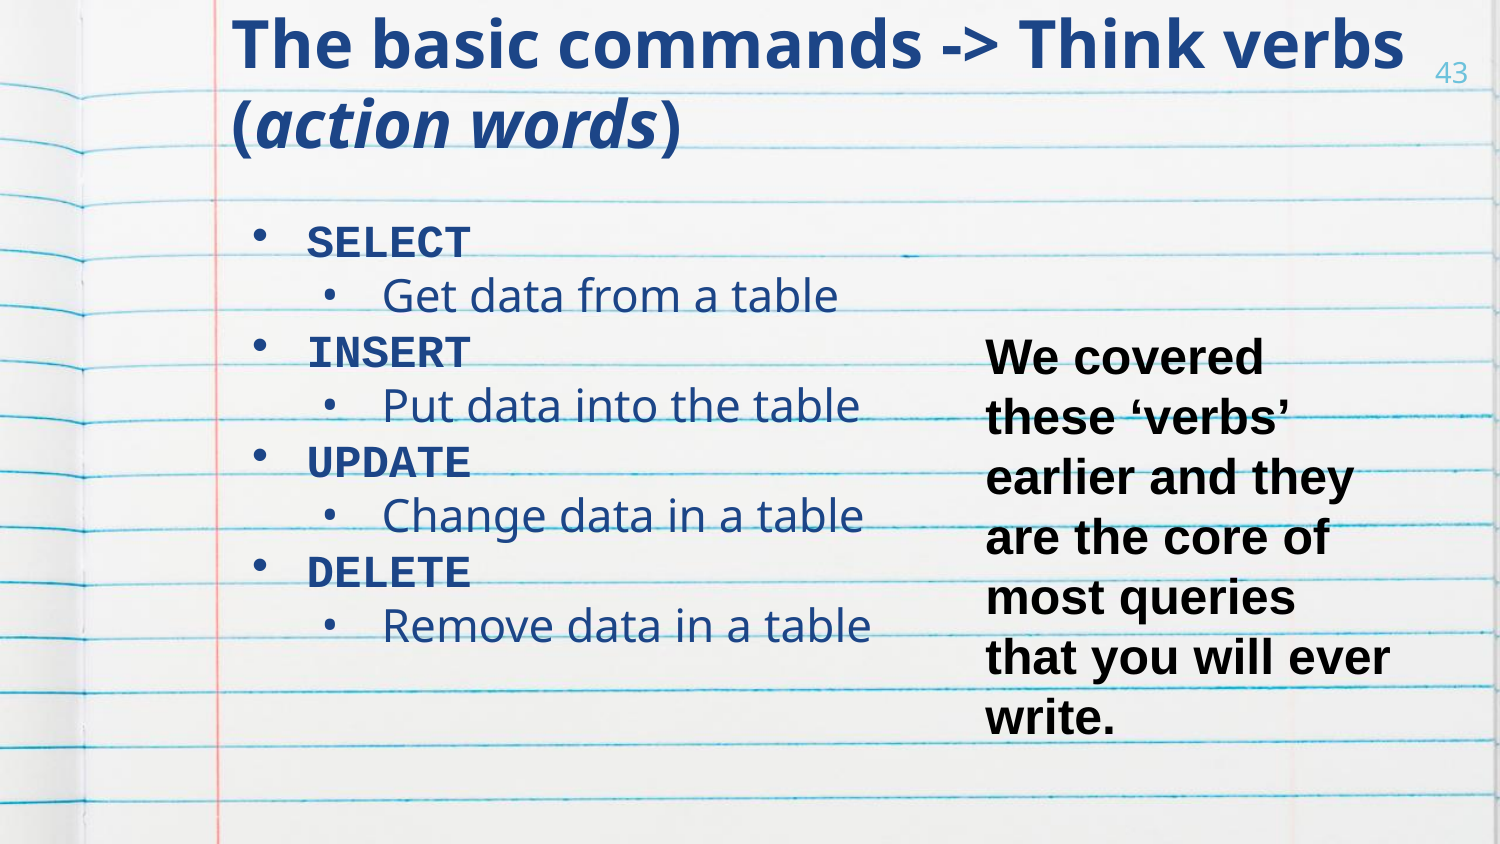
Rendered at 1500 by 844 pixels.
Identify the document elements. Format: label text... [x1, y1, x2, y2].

title The basic commands -> Think verbs (action words) [231, 21, 1425, 162]
text_box We covered these ‘verbs’ earlier and they are the core of most queries that you will ever write. [970, 309, 1416, 654]
slide_number <number> [1378, 41, 1469, 107]
list SELECT Get data from a table INSERT Put data into the table UPDATE Change data in a table DELETE Remove data in a table [231, 211, 874, 748]
picture [0, 0, 1500, 844]
